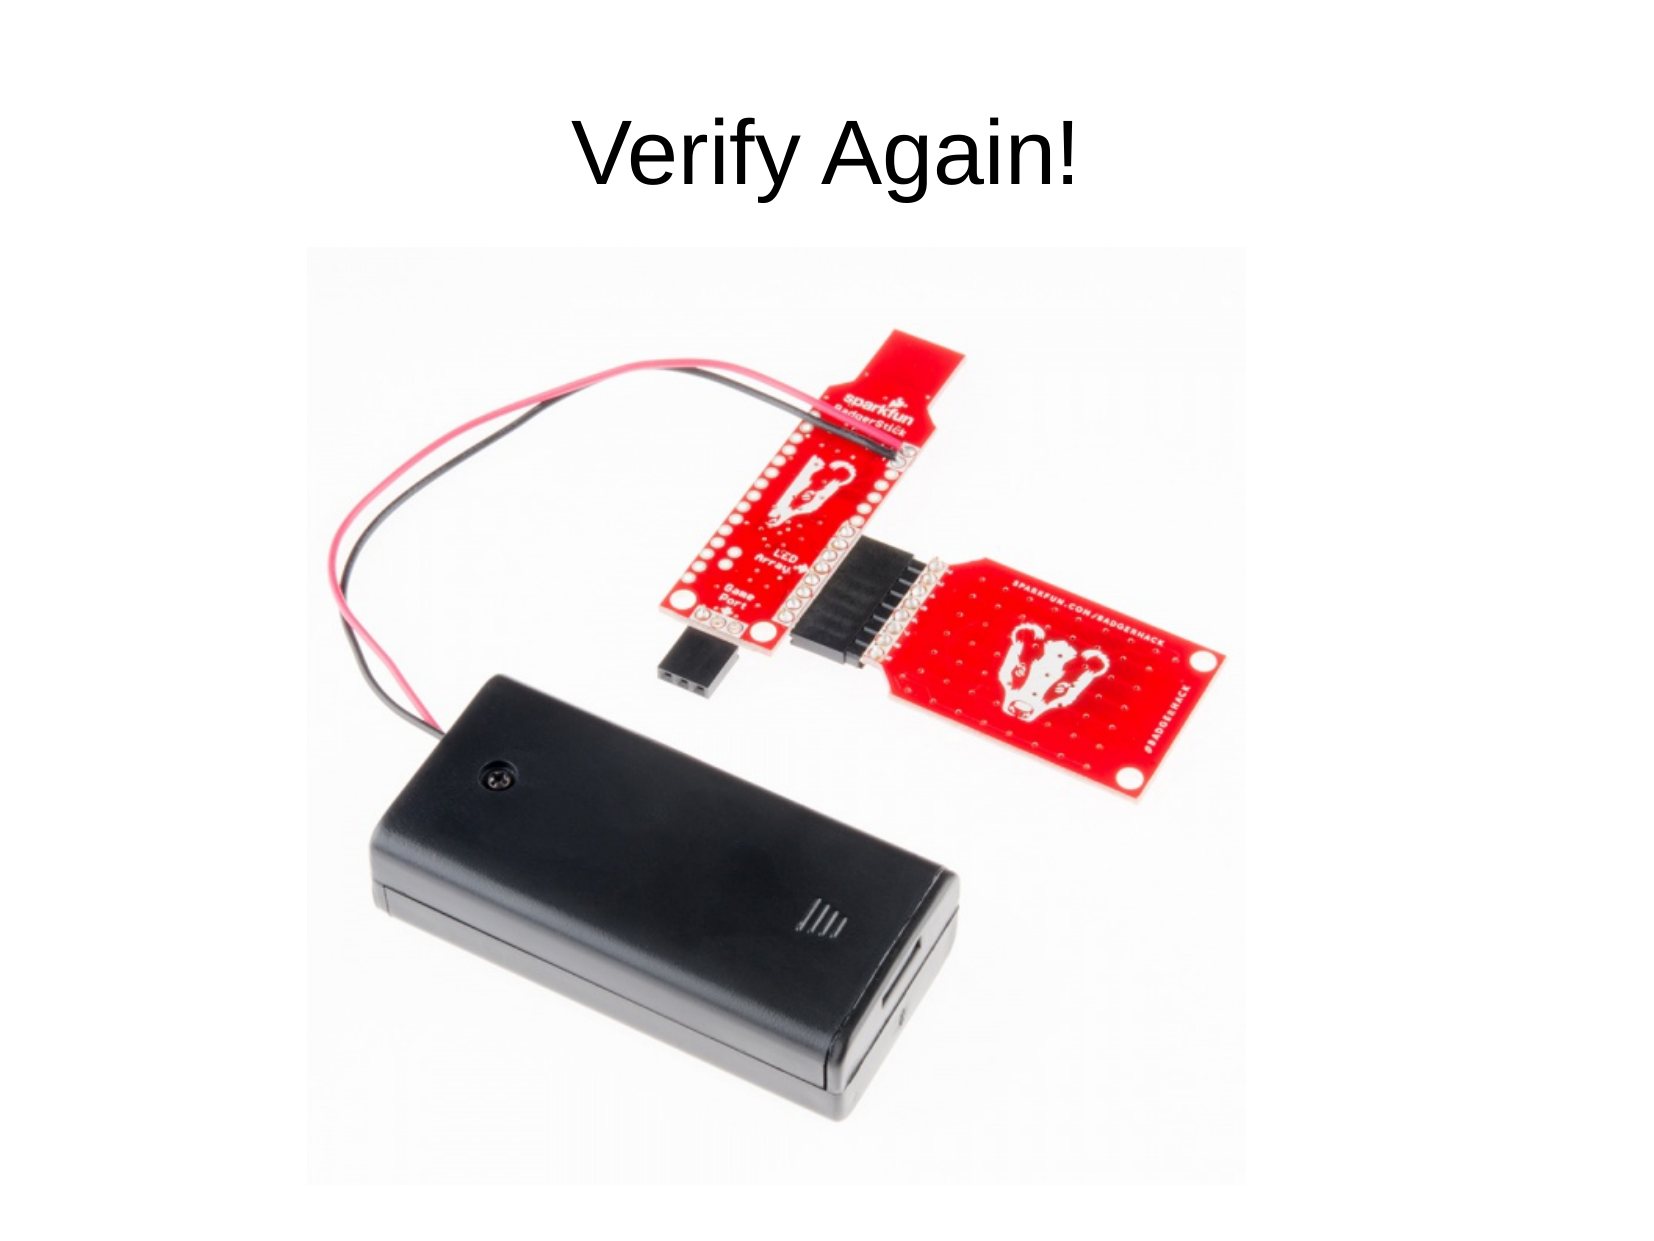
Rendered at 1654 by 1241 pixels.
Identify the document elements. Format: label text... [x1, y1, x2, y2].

picture [307, 247, 1246, 1186]
title Verify Again! [82, 49, 1571, 257]
